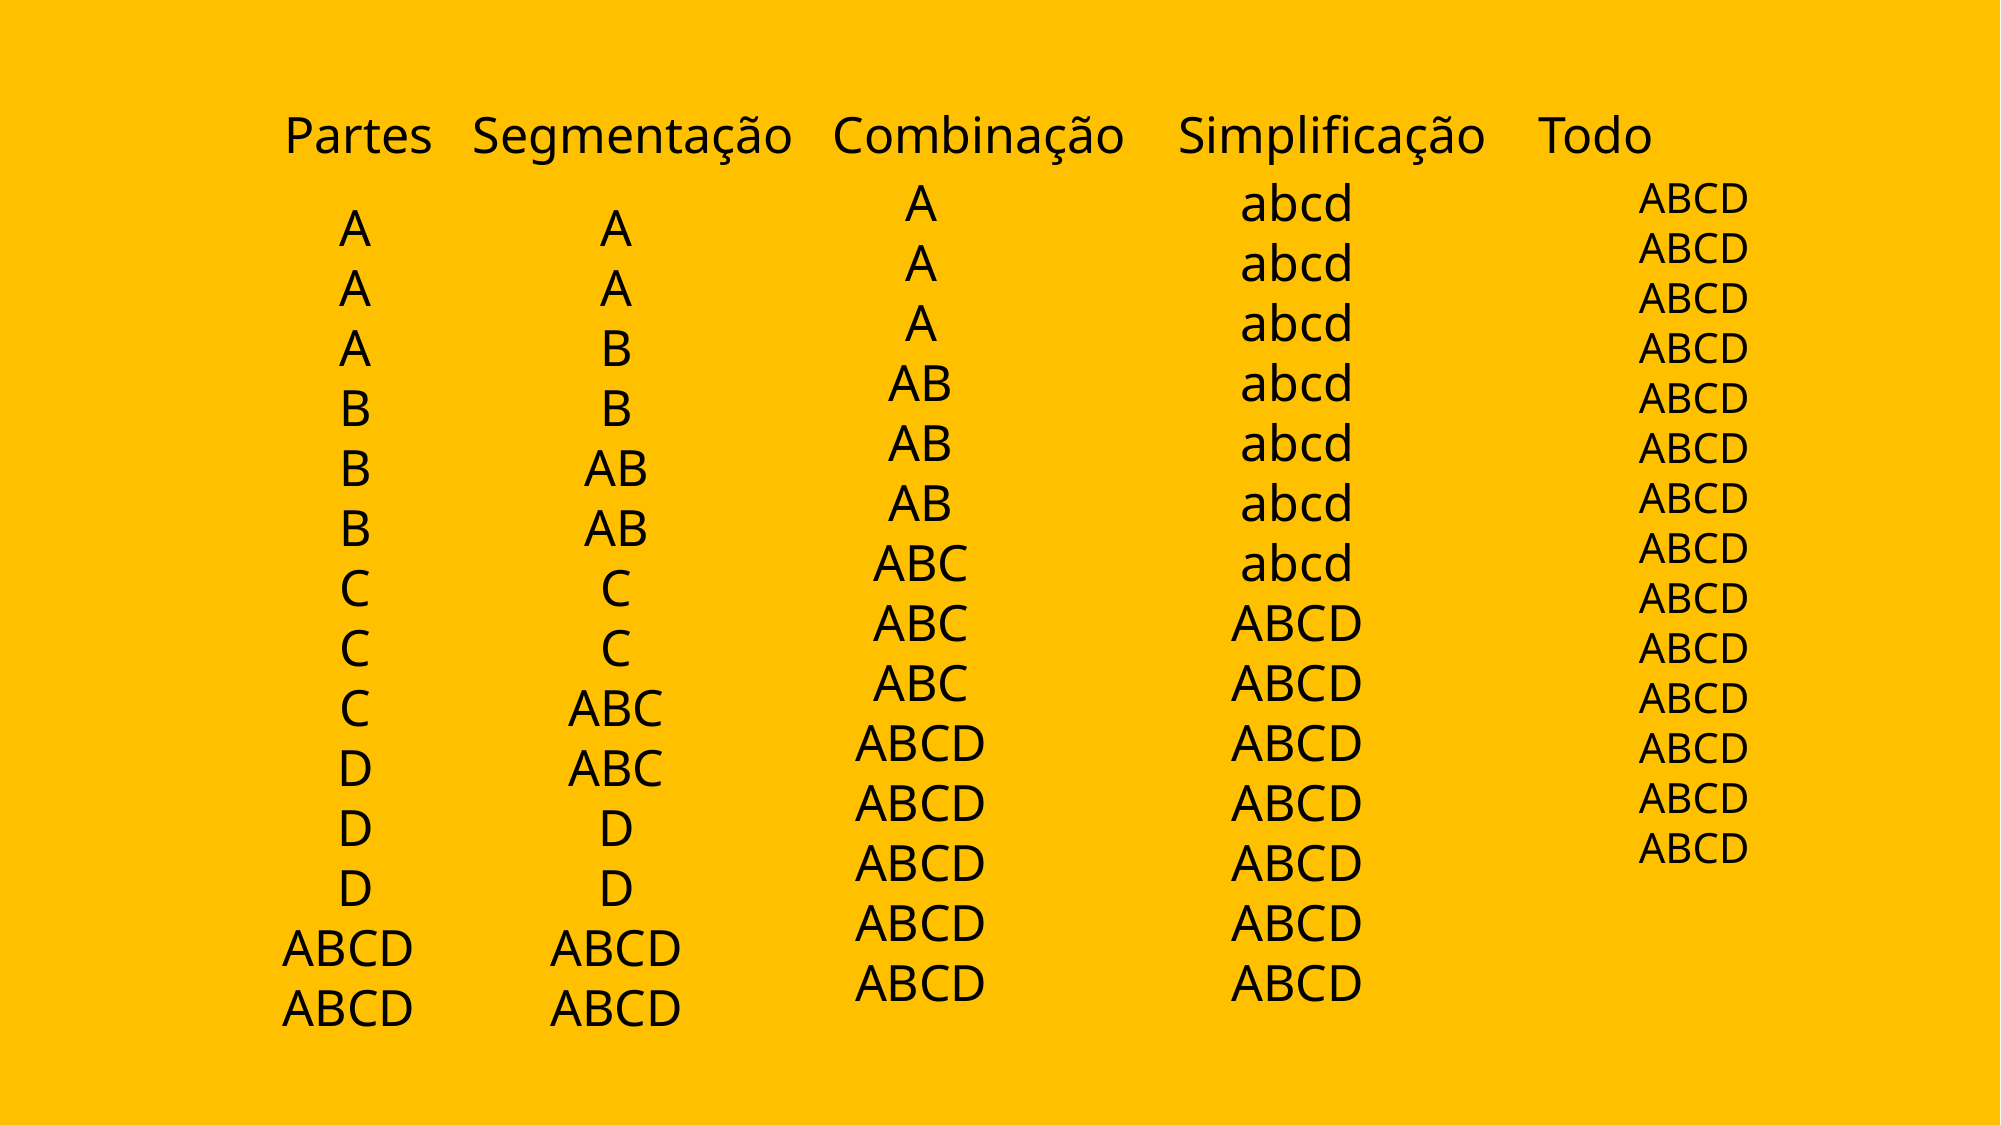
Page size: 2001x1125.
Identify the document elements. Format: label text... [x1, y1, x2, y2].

text_box A A B B AB AB C C ABC ABC D D ABCD ABCD [535, 189, 698, 1045]
text_box ABCD ABCD ABCD ABCD ABCD ABCD ABCD ABCD ABCD ABCD ABCD ABCD ABCD ABCD [1623, 164, 1790, 880]
text_box abcd abcd abcd abcd abcd abcd abcd ABCD ABCD ABCD ABCD ABCD ABCD ABCD [1216, 164, 1379, 1020]
text_box A A A B B B C C C D D D ABCD ABCD [267, 189, 444, 1045]
text_box A A A AB AB AB ABC ABC ABC ABCD ABCD ABCD ABCD ABCD [840, 164, 1003, 1020]
text_box Partes Segmentação Combinação Simplificação Todo [270, 96, 2000, 231]
